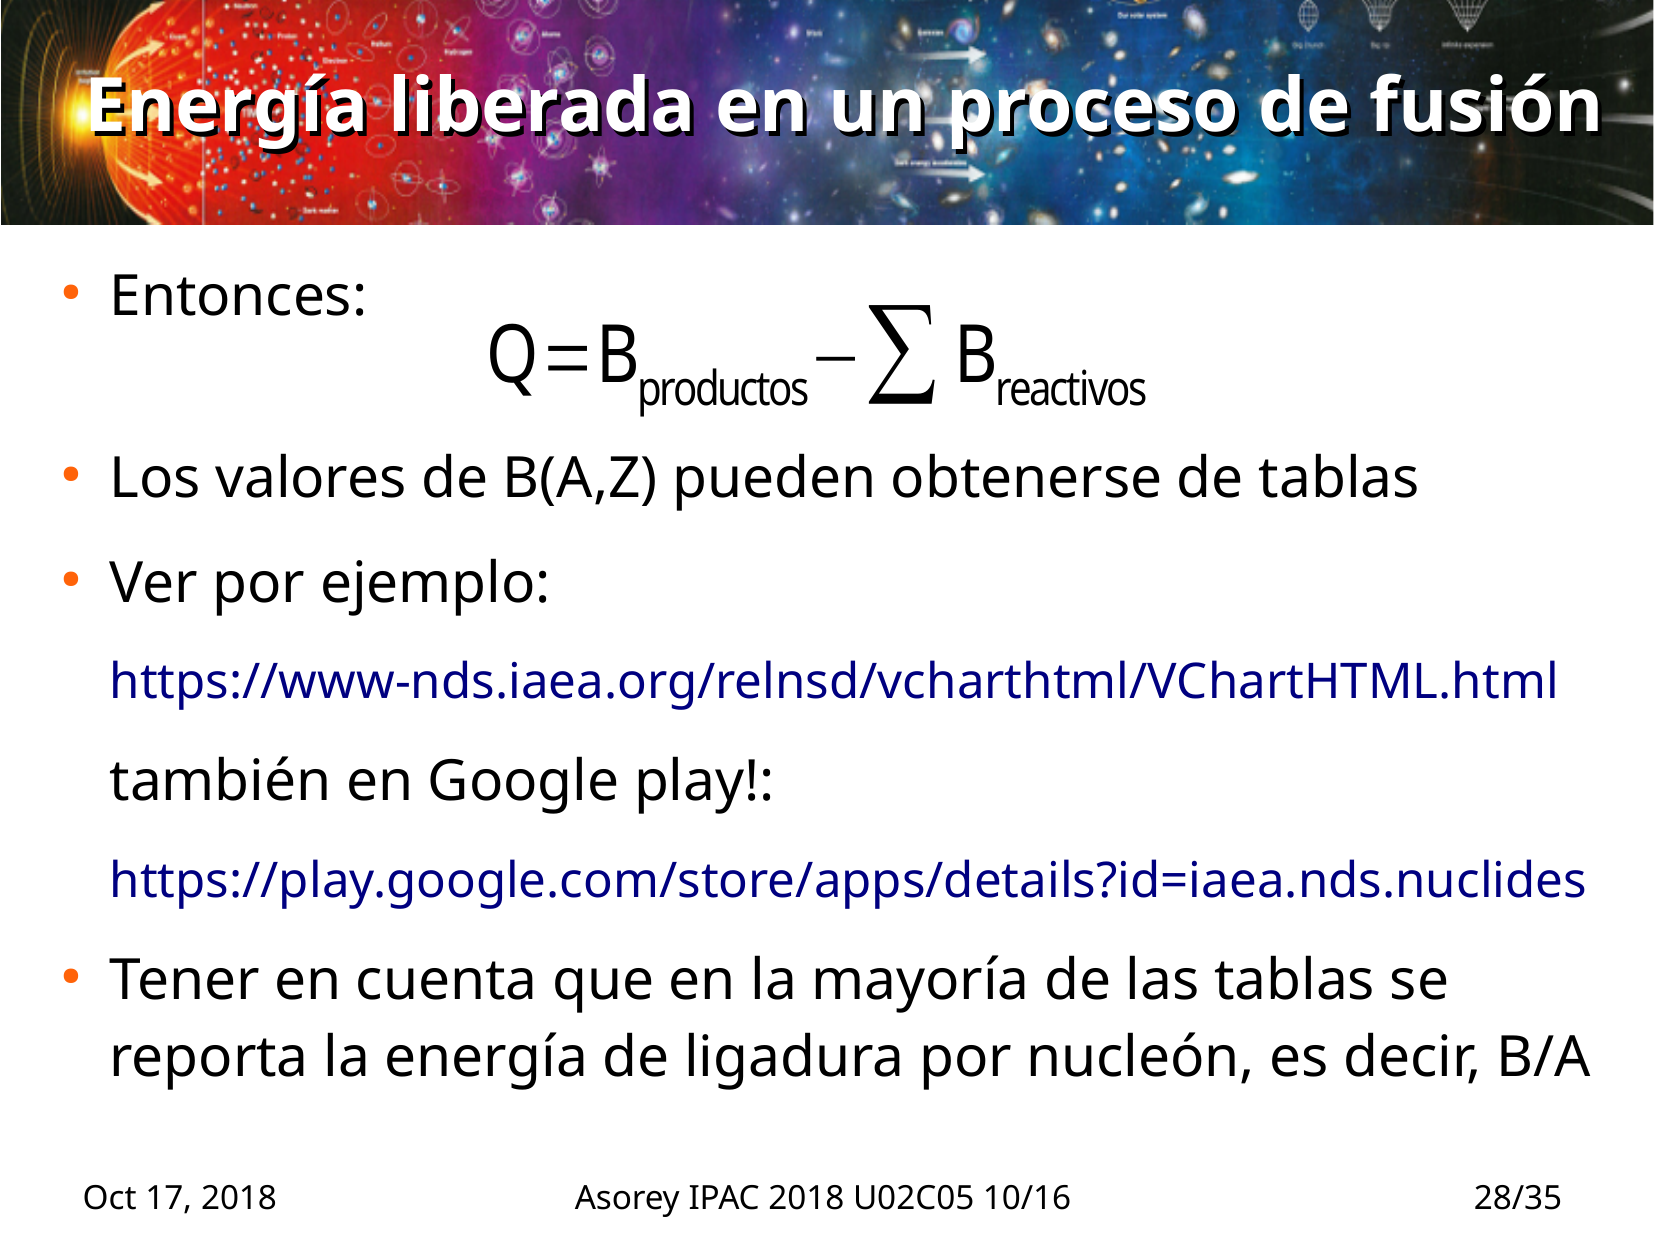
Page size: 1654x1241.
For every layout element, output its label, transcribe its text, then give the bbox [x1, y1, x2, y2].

picture [1, 0, 1654, 225]
list Entonces: Los valores de B(A,Z) pueden obtenerse de tablas Ver por ejemplo: https://www-nds.iaea.org/relnsd/vcharthtml/VChartHTML.html también en Google play!: https://play.google.com/store/apps/details?id=iaea.nds.nuclides Tener en cuenta que en la mayoría de las tablas se reporta la energía de ligadura por nucleón, es decir, B/A [45, 255, 1606, 1156]
title Energía liberada en un proceso de fusión [45, 15, 1606, 191]
chart [480, 300, 1153, 418]
